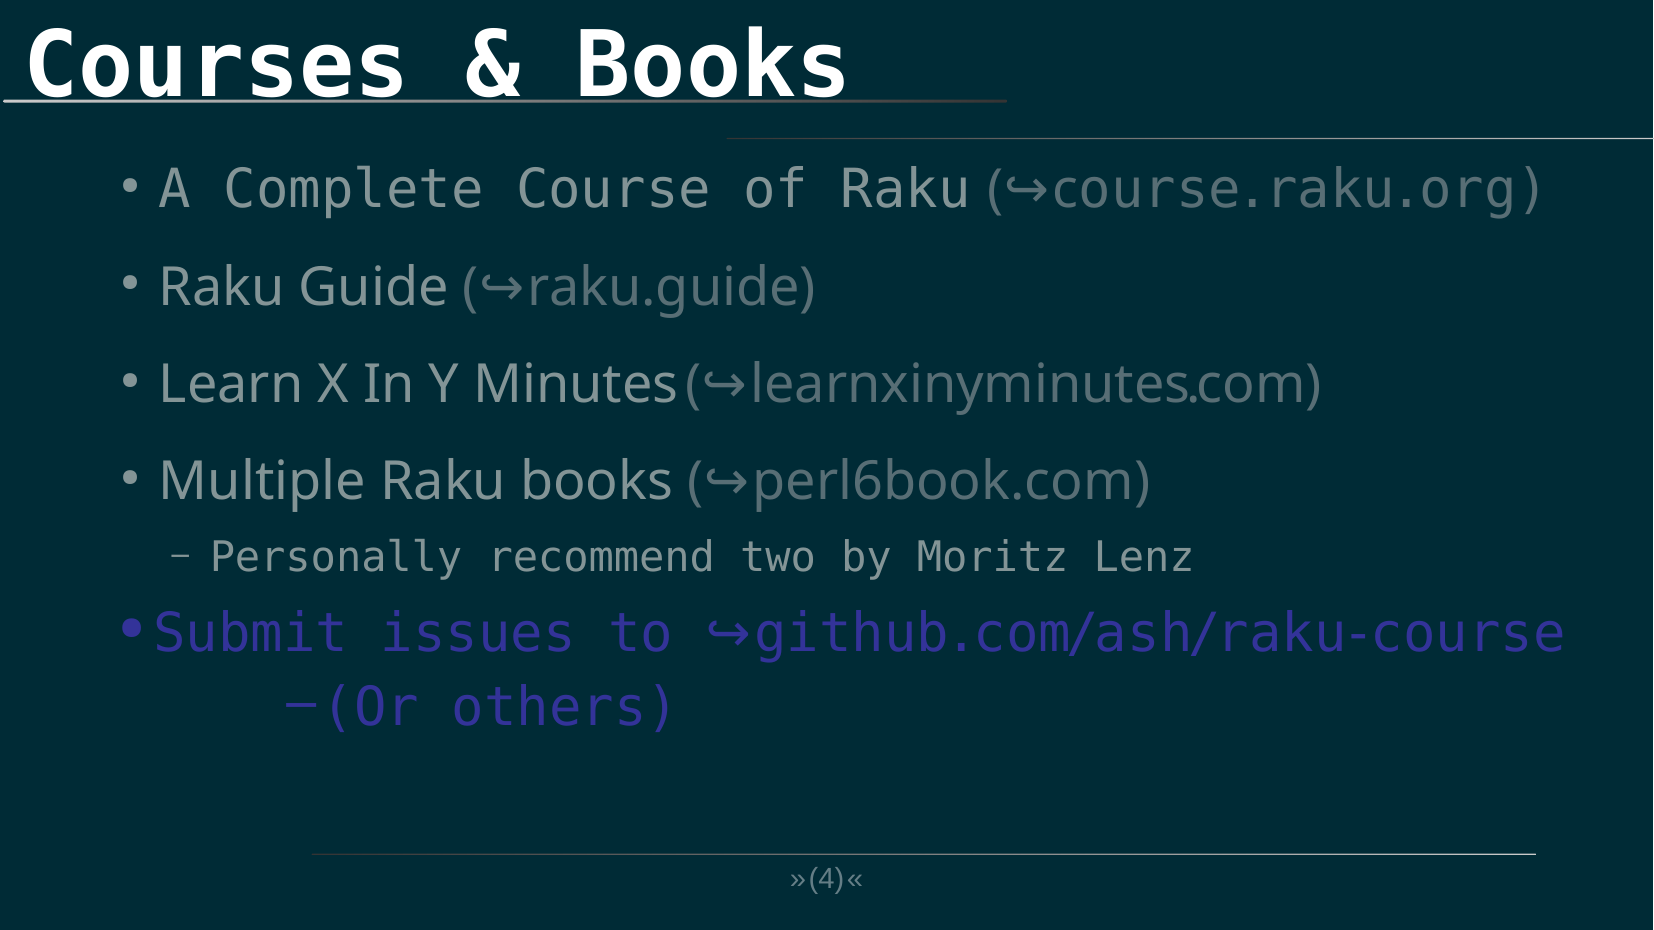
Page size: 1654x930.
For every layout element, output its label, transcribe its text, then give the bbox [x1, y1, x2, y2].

title Courses & Books [23, 11, 1588, 119]
list A Complete Course of Raku (↪ course.raku.org) Raku Guide (↪ raku.guide) Learn X In Y Minutes (↪ learnxinyminutes.com) Multiple Raku books (↪ perl6book.com) Personally recommend two by Moritz Lenz Submit issues to ↪ github.com/ash/raku-course (Or others) [0, 150, 1576, 863]
